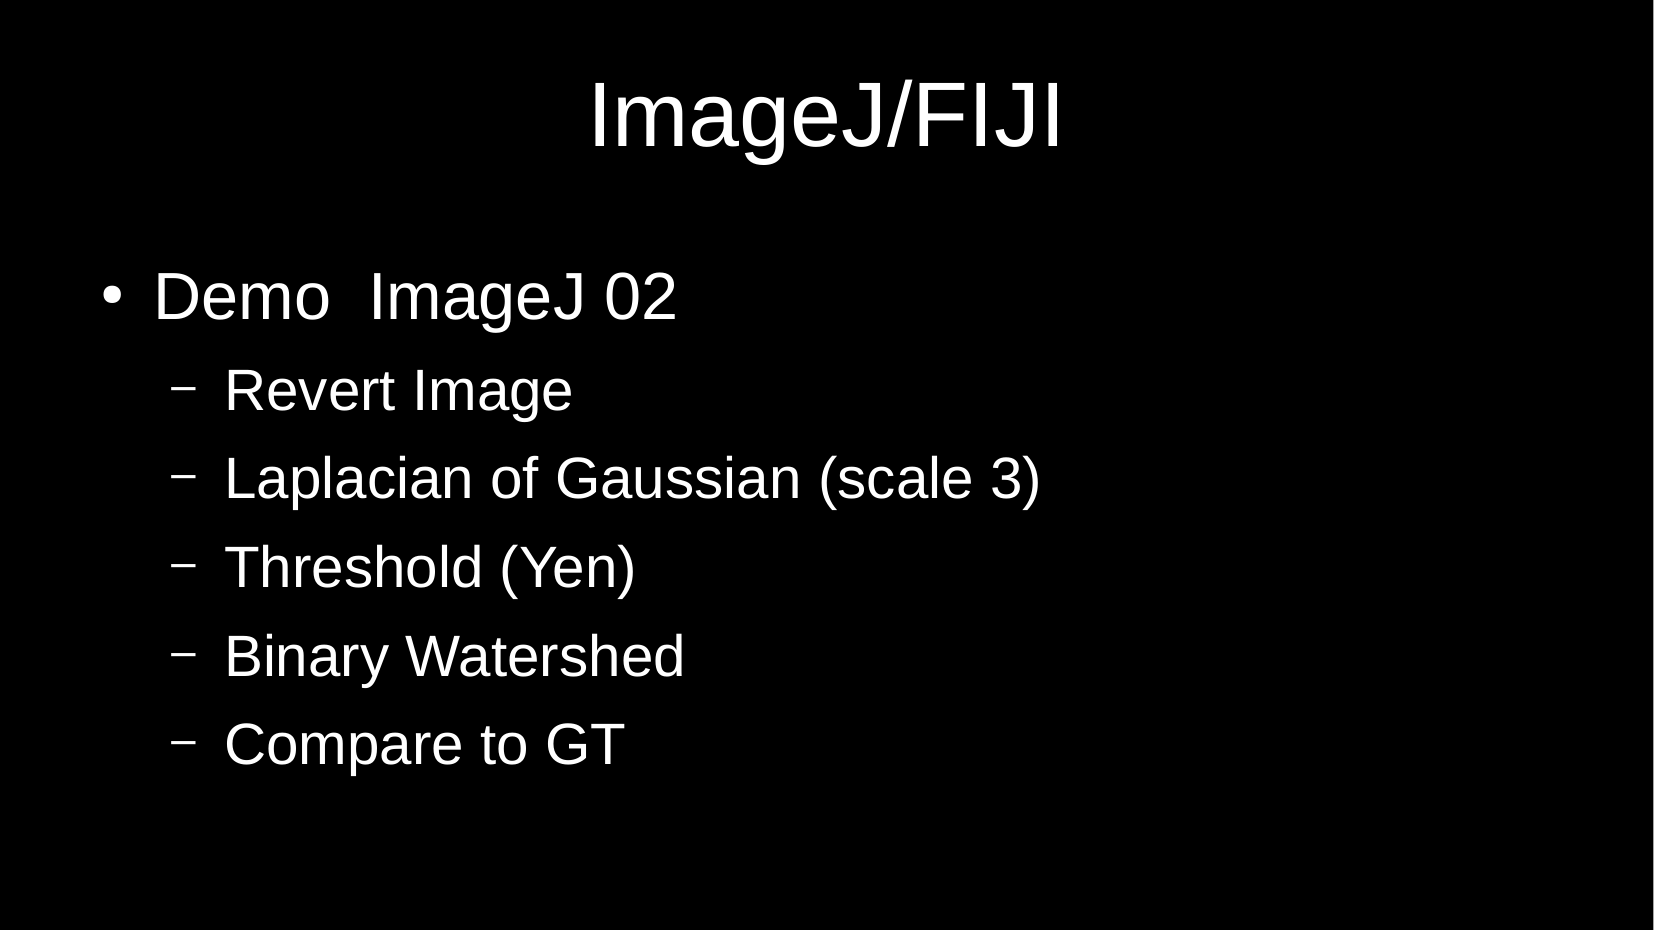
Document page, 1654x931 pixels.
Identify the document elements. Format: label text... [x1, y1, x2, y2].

list Demo ImageJ 02 Revert Image Laplacian of Gaussian (scale 3) Threshold (Yen) Binary Watershed Compare to GT [82, 258, 1571, 799]
title ImageJ/FIJI [82, 37, 1571, 193]
